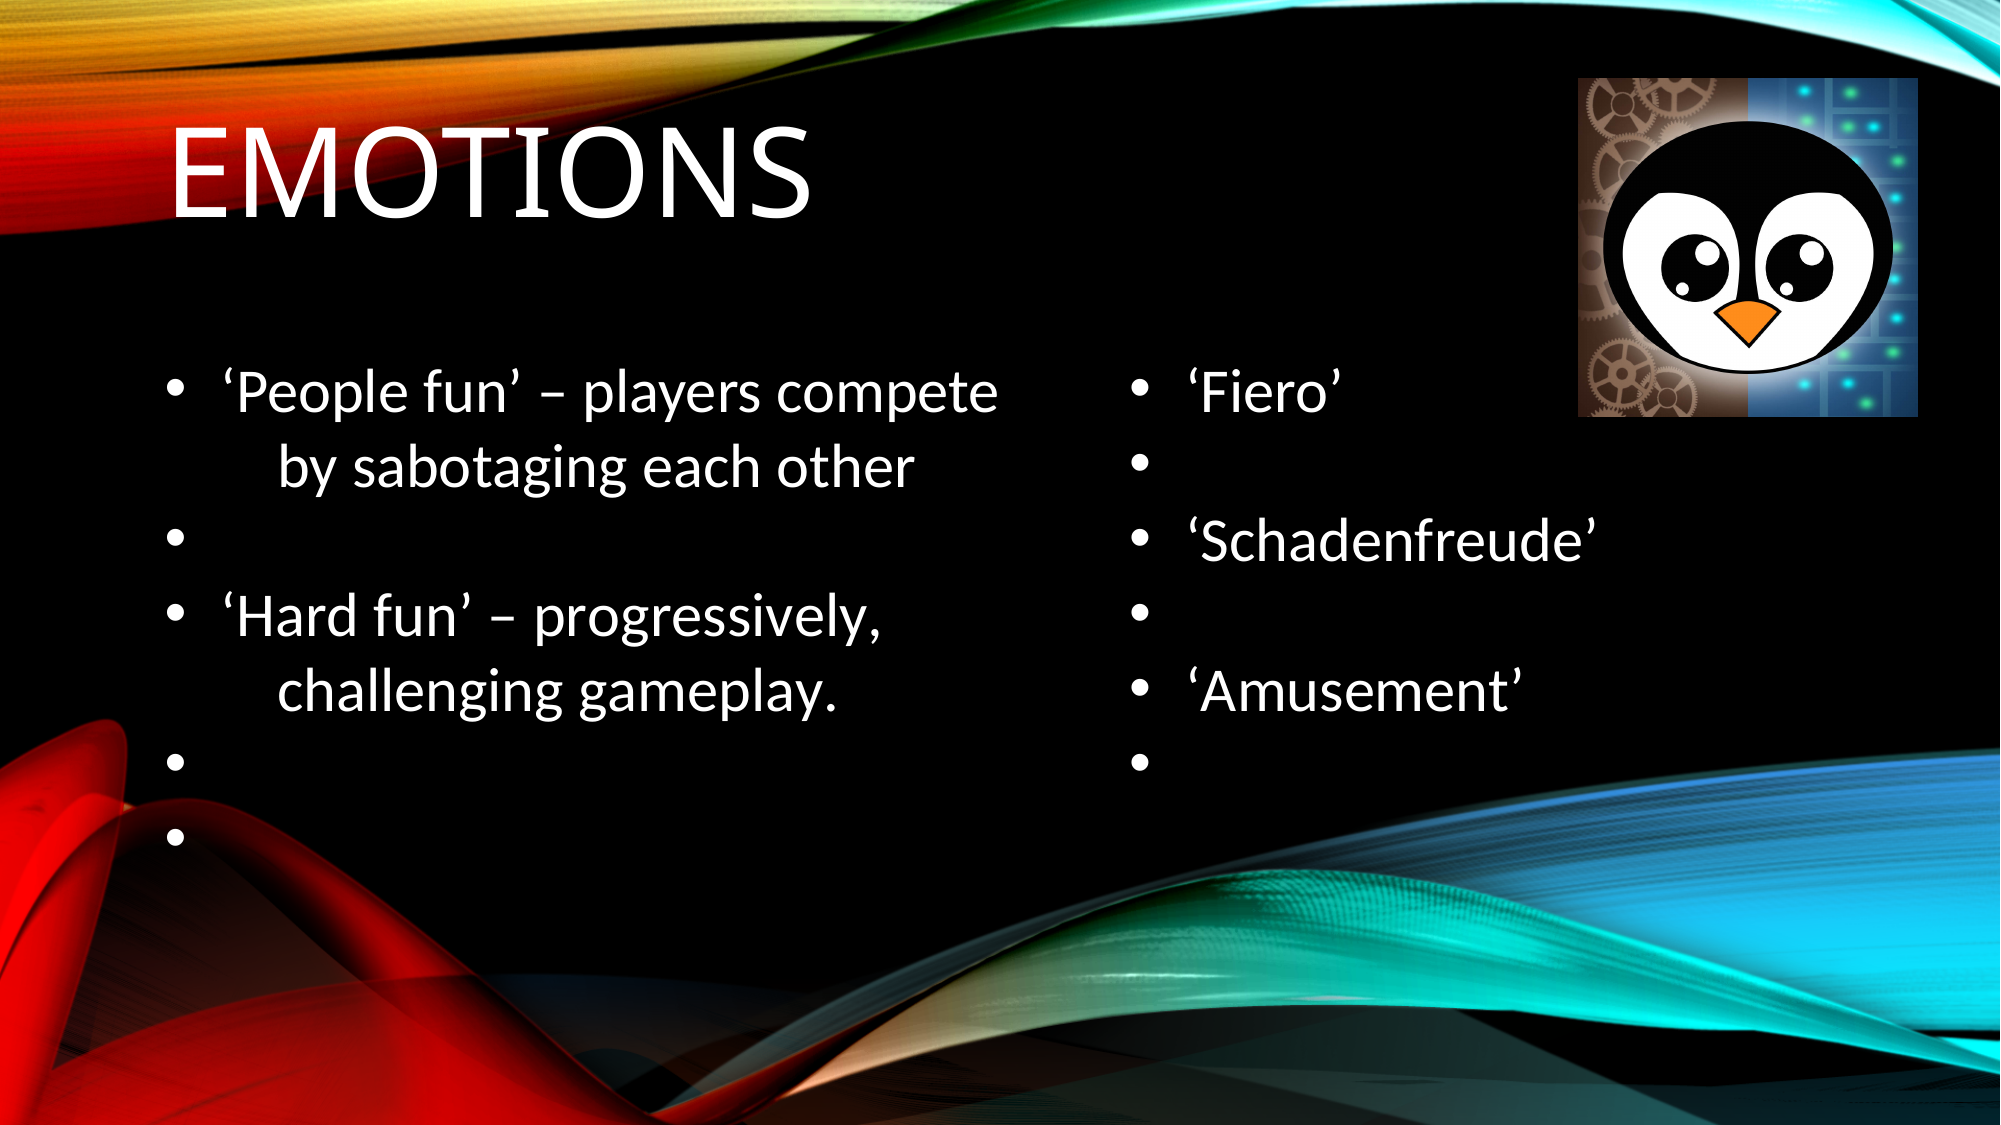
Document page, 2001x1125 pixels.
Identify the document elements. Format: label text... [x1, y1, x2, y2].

picture [1578, 78, 1918, 417]
title eMOTIONS [149, 101, 835, 244]
text_box ‘People fun’ – players compete by sabotaging each other ‘Hard fun’ – progressively, challenging gameplay. [149, 267, 1036, 934]
text_box ‘Fiero’ ‘Schadenfreude’ ‘Amusement’ [1114, 267, 2000, 858]
